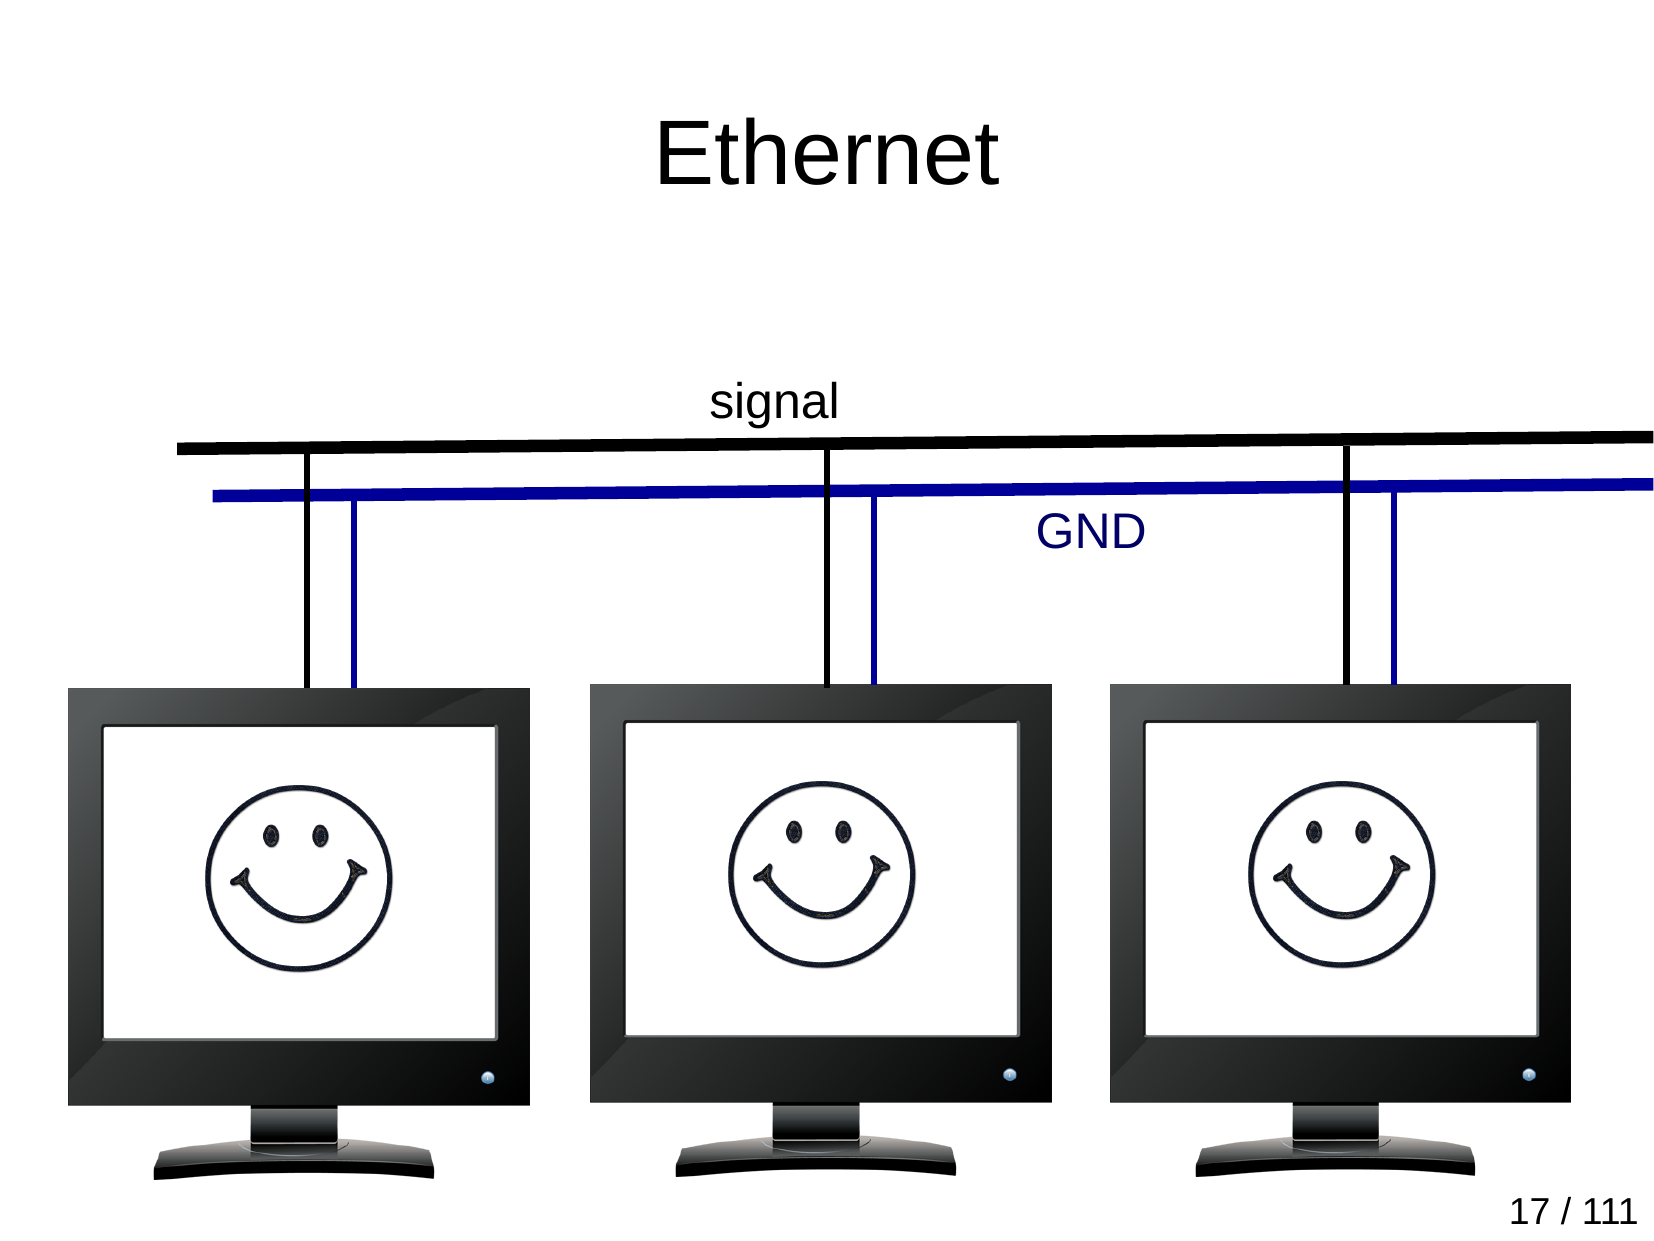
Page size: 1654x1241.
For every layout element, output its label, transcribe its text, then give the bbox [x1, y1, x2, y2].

text_box [139, 730, 447, 967]
text_box [661, 727, 969, 964]
picture [68, 688, 530, 1180]
picture [590, 684, 1052, 1177]
text_box <number> / 111 [1380, 1183, 1654, 1241]
picture [1110, 684, 1571, 1177]
text_box [1181, 727, 1489, 964]
text_box GND [1020, 496, 1162, 567]
title Ethernet [82, 49, 1571, 257]
text_box signal [694, 366, 855, 437]
